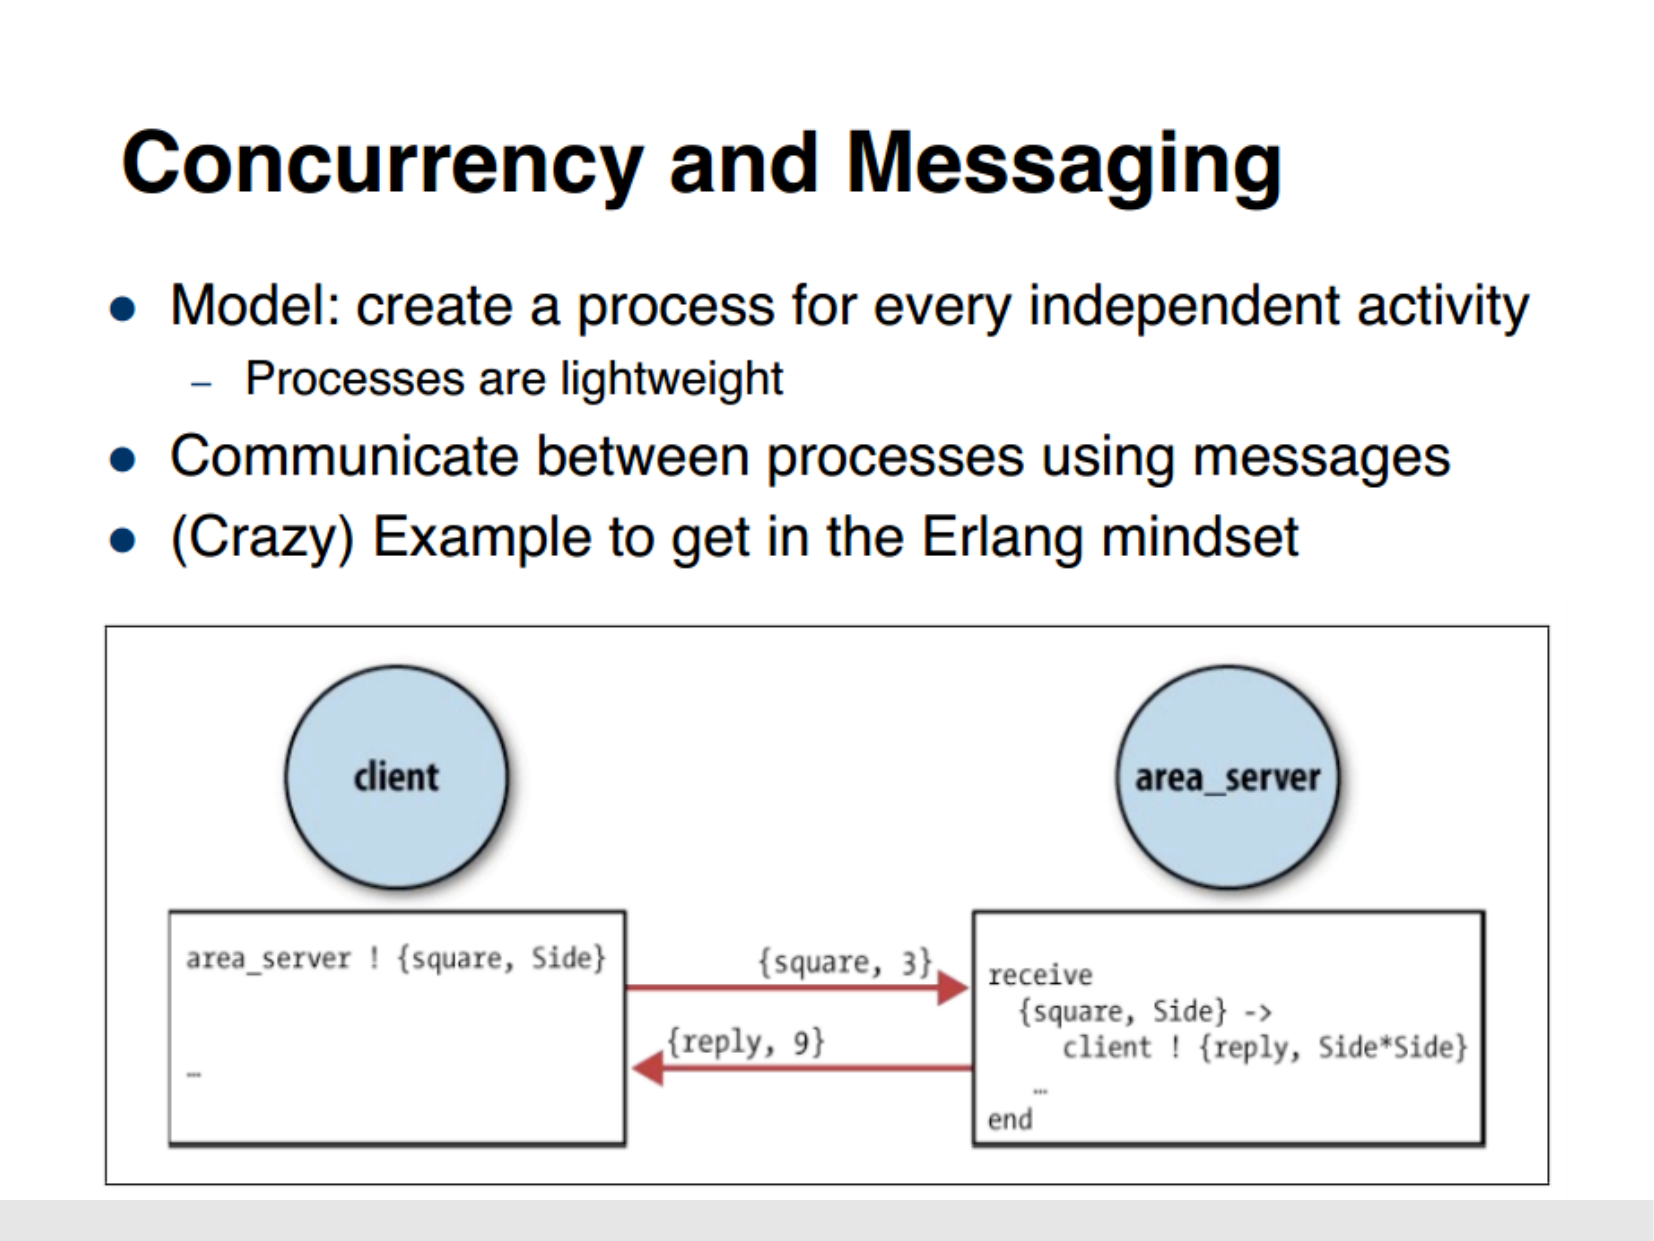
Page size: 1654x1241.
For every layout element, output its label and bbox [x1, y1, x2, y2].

picture [75, 34, 1654, 1201]
